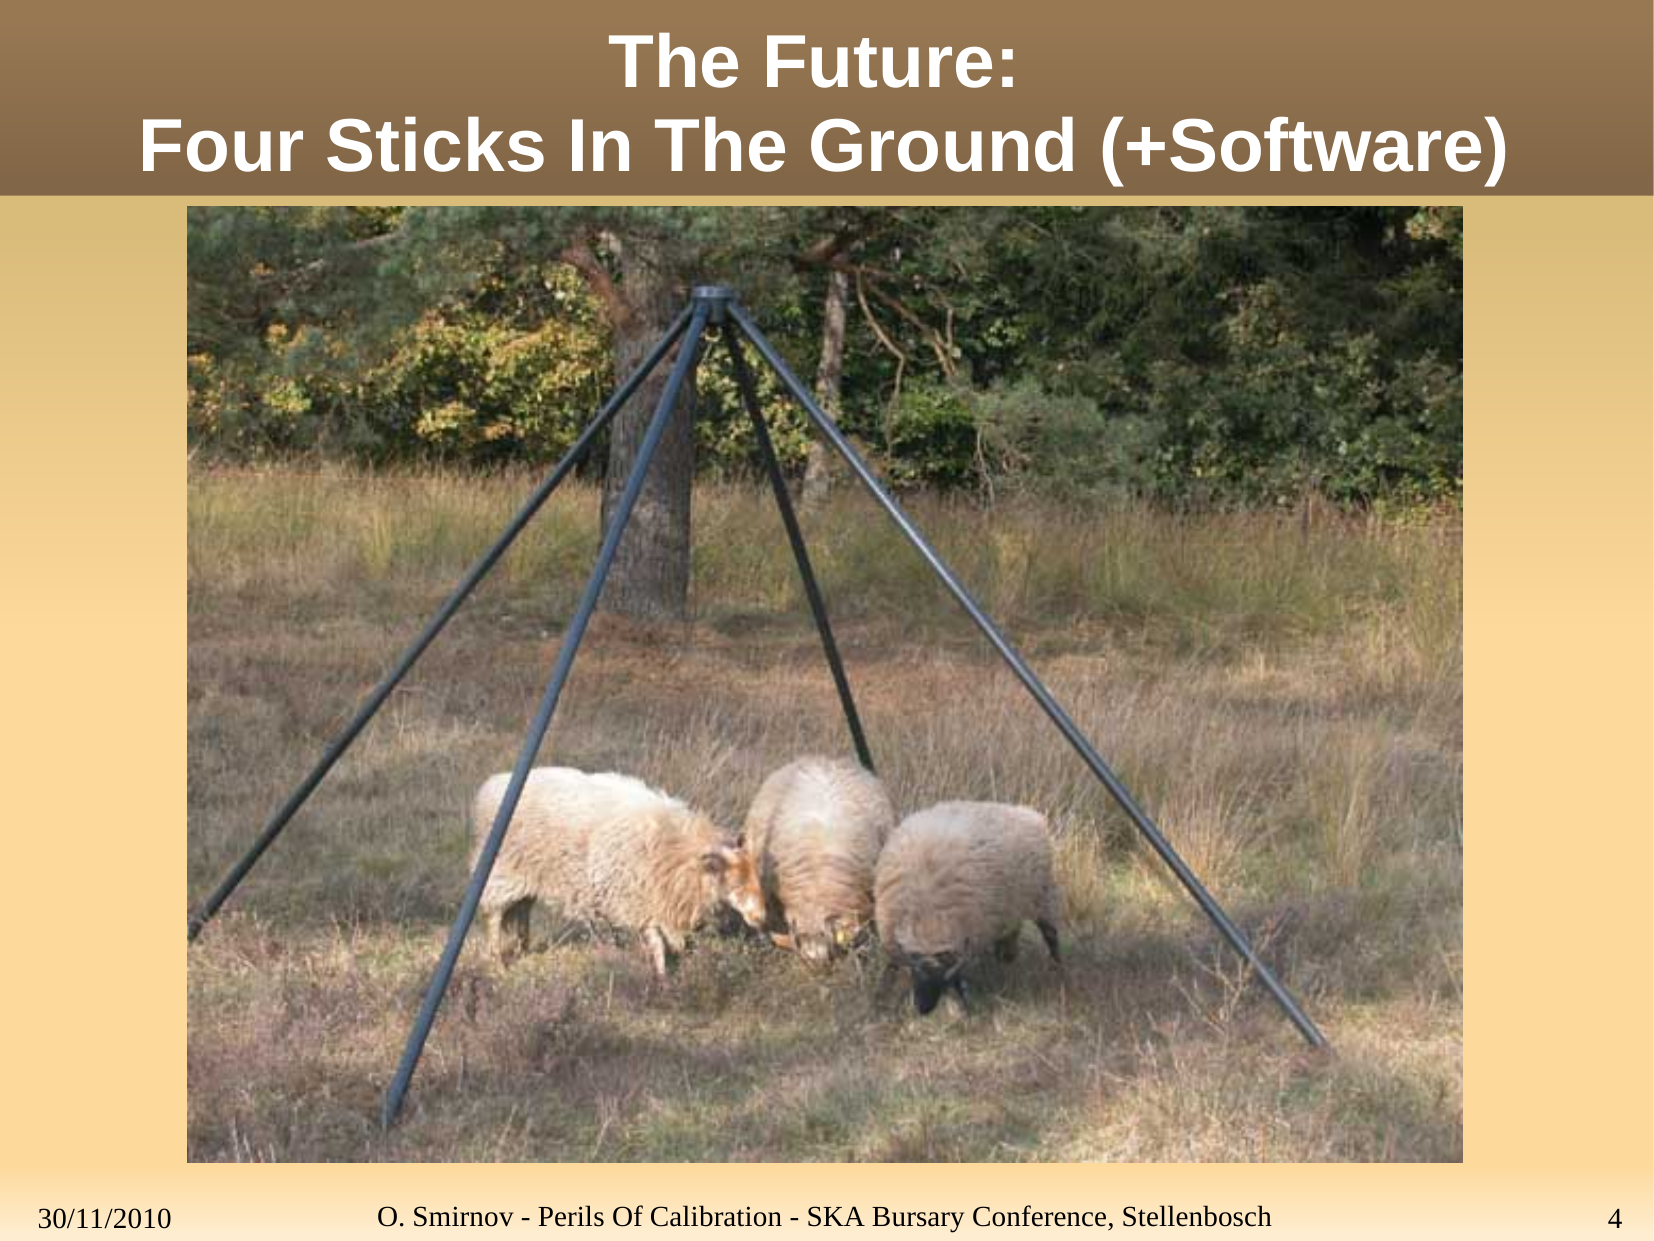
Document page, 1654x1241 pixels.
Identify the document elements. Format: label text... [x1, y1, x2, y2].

picture [0, 0, 1654, 1241]
title The Future: Four Sticks In The Ground (+Software) [37, 0, 1613, 208]
